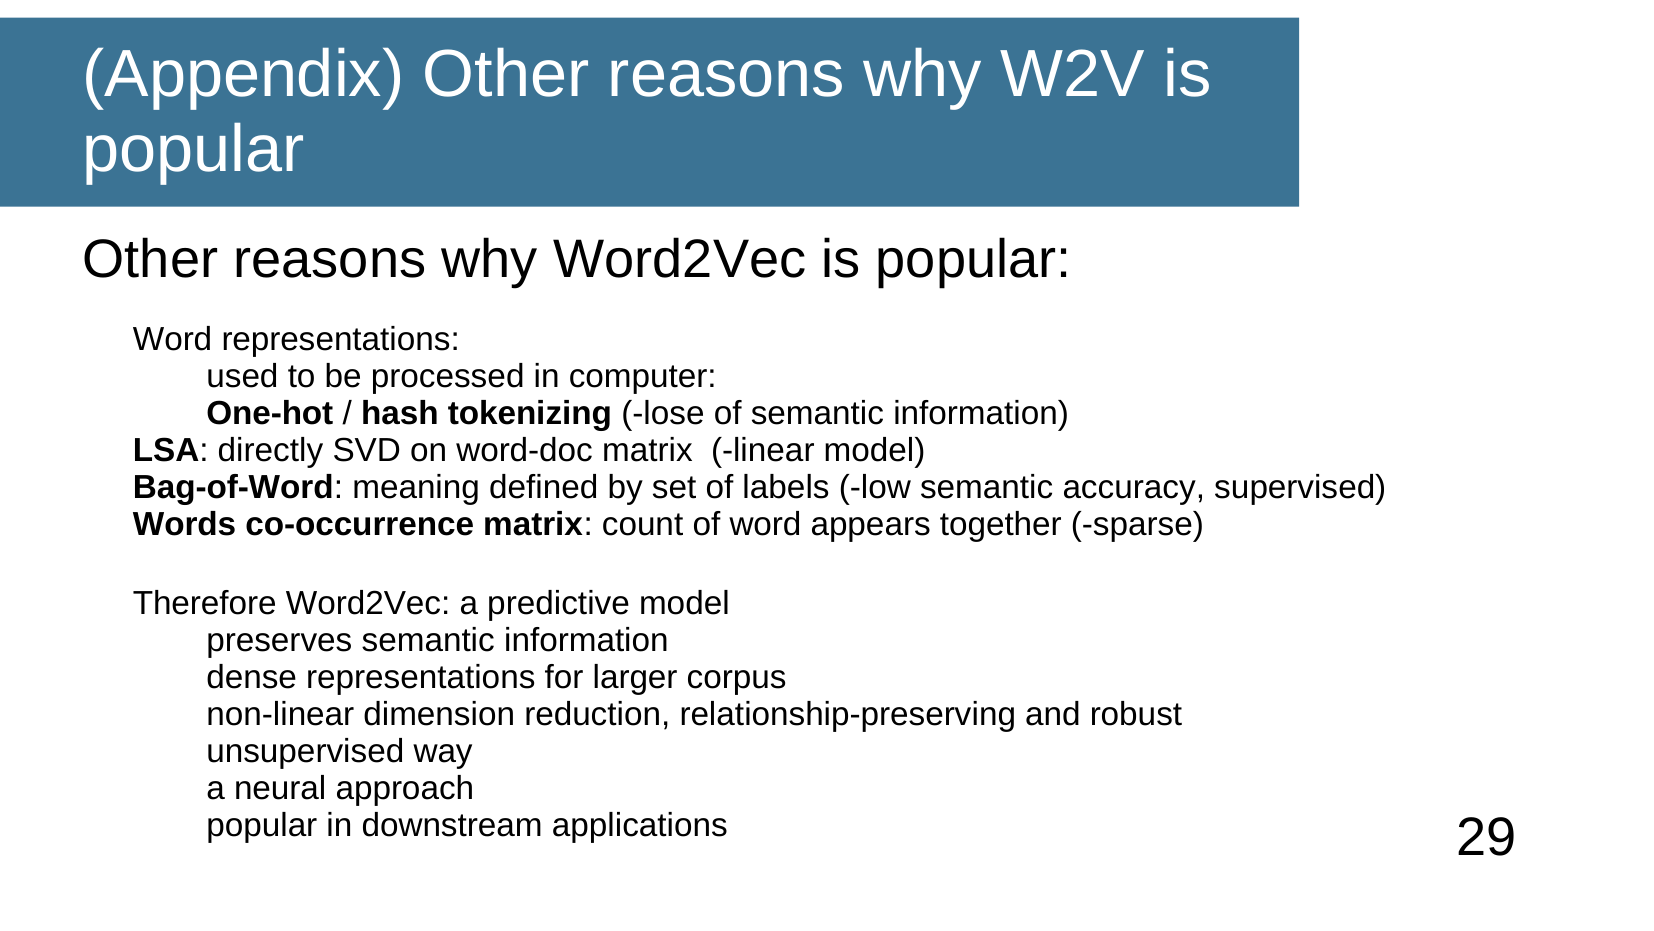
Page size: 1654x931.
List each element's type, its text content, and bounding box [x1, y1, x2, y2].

title (Appendix) Other reasons why W2V is popular [82, 35, 1234, 189]
list Other reasons why Word2Vec is popular: [82, 224, 1571, 764]
text_box Word representations: used to be processed in computer: One-hot / hash tokenizing (-lose of semantic information) LSA: directly SVD on word-doc matrix (-linear model) Bag-of-Word: meaning defined by set of labels (-low semantic accuracy, supervised) Words co-occurrence matrix: count of word appears together (-sparse) Therefore Word2Vec: a predictive model preserves semantic information dense representations for larger corpus non-linear dimension reduction, relationship-preserving and robust unsupervised way a neural approach popular in downstream applications [118, 312, 1430, 852]
